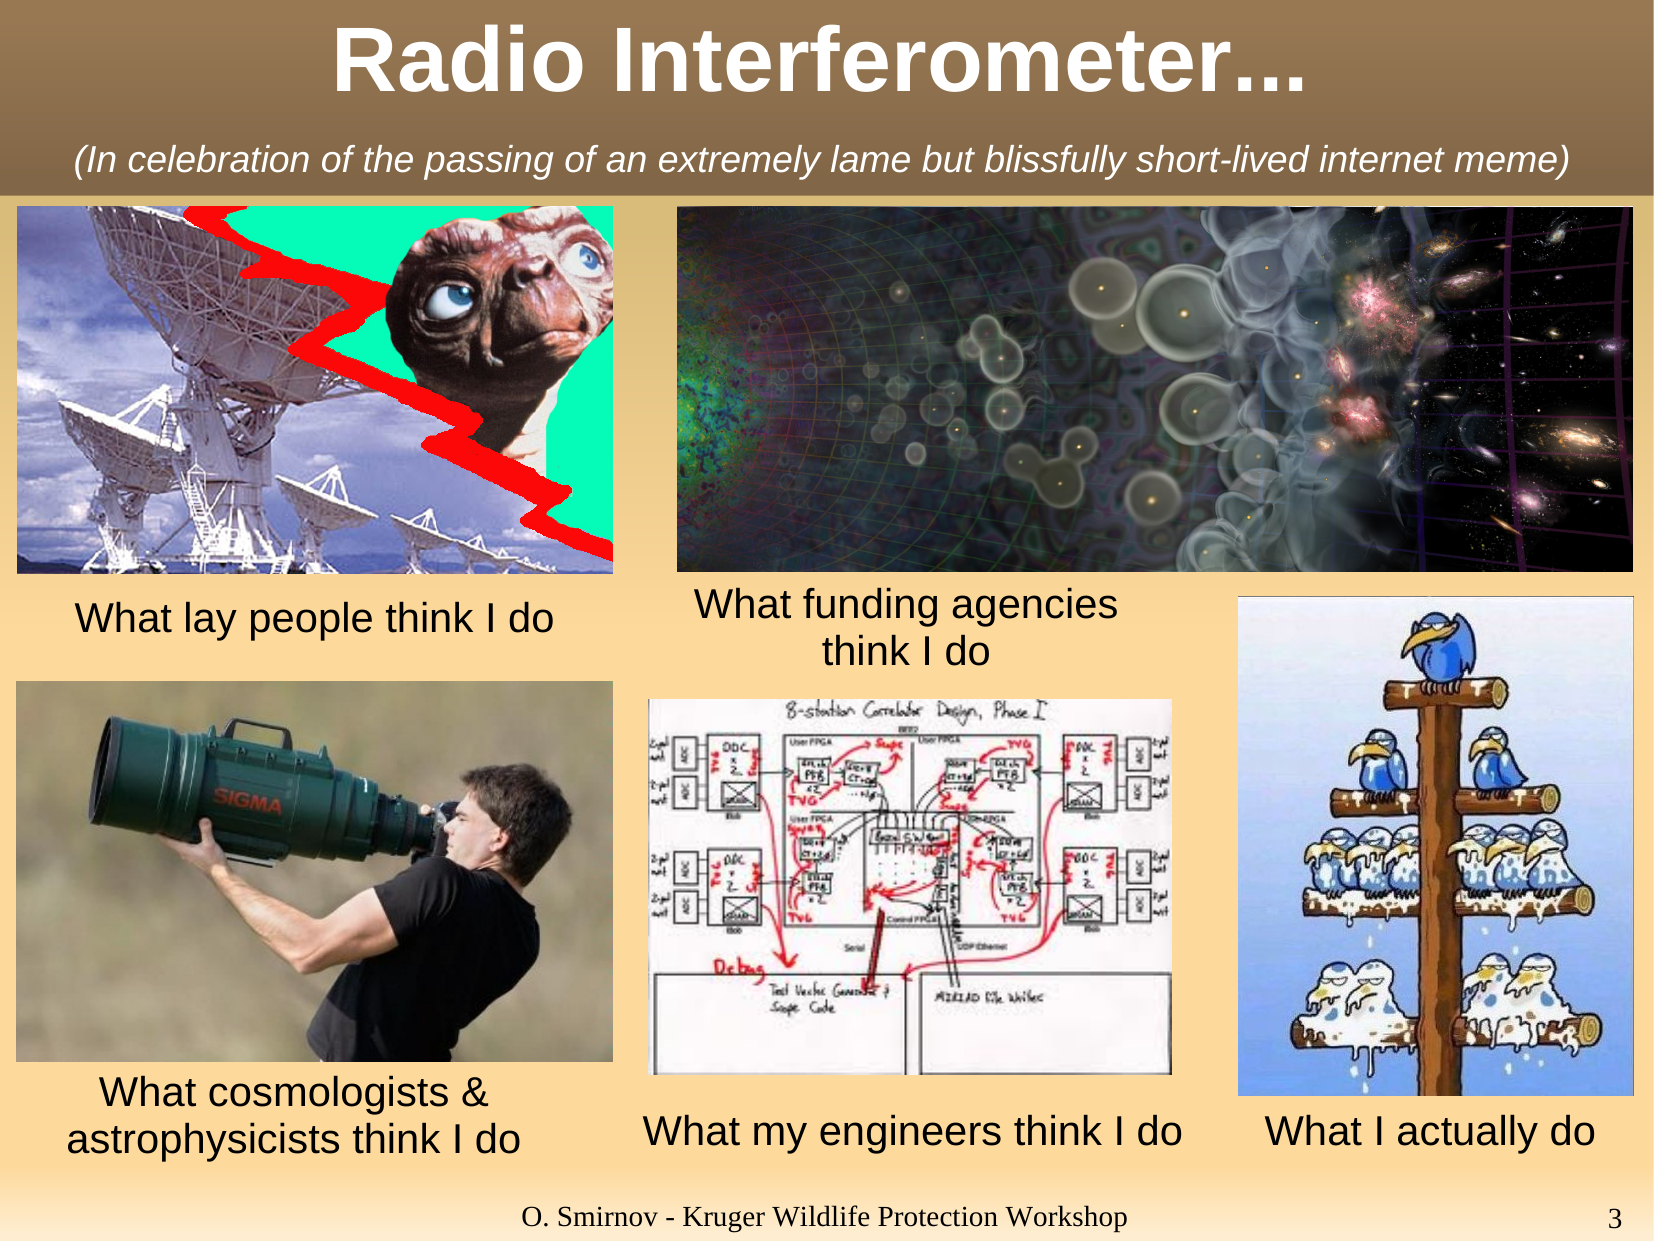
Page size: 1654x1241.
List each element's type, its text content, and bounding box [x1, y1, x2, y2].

text_box (In celebration of the passing of an extremely lame but blissfully short-lived internet meme) [58, 130, 1597, 188]
text_box What funding agencies think I do [612, 573, 1201, 682]
text_box What I actually do [1136, 1100, 1654, 1162]
text_box What my engineers think I do [619, 1100, 1136, 1162]
picture [0, 0, 1654, 1241]
title Radio Interferometer... [76, 0, 1565, 130]
text_box What cosmologists & astrophysicists think I do [0, 1061, 588, 1170]
text_box What lay people think I do [20, 586, 609, 649]
